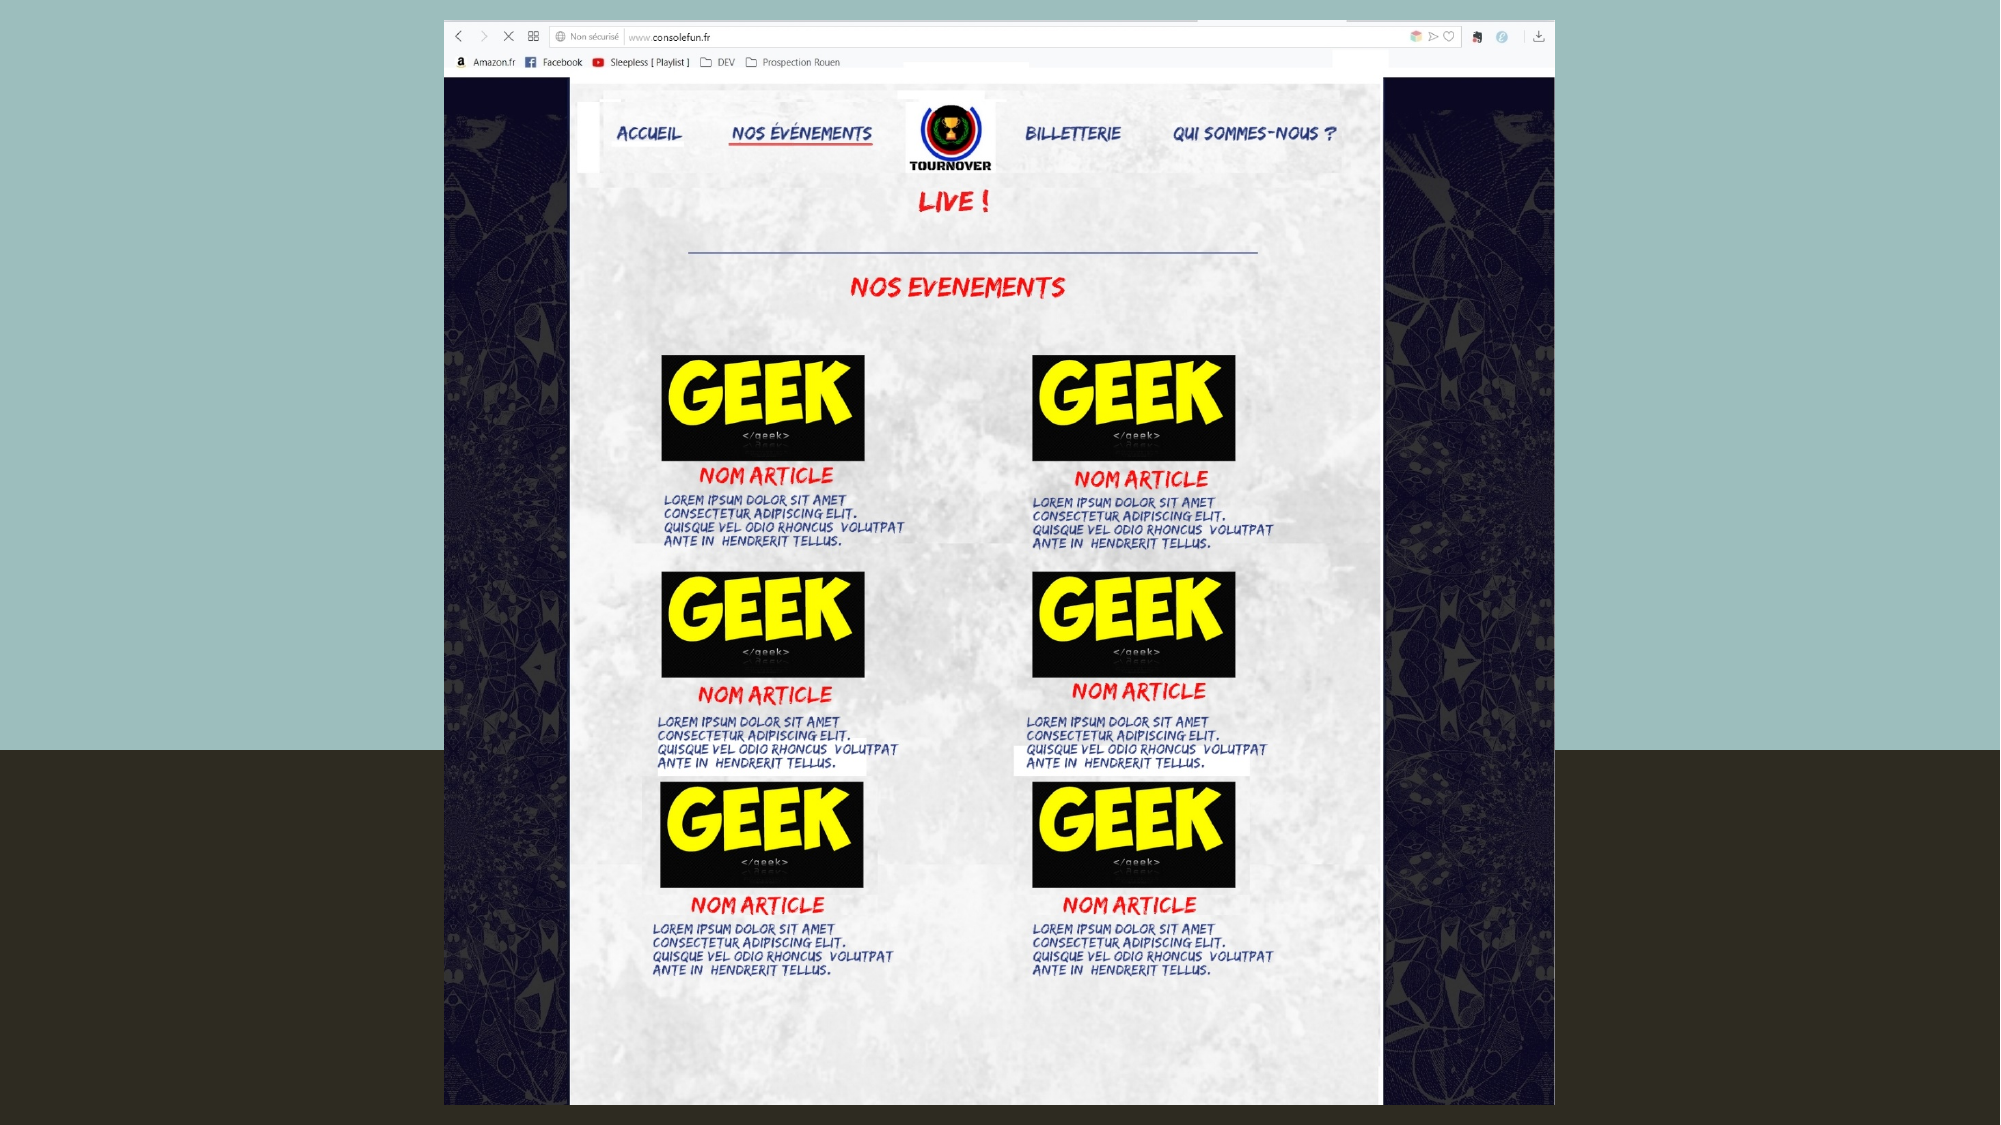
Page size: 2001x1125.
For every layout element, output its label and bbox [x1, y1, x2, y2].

picture [444, 20, 1555, 1105]
